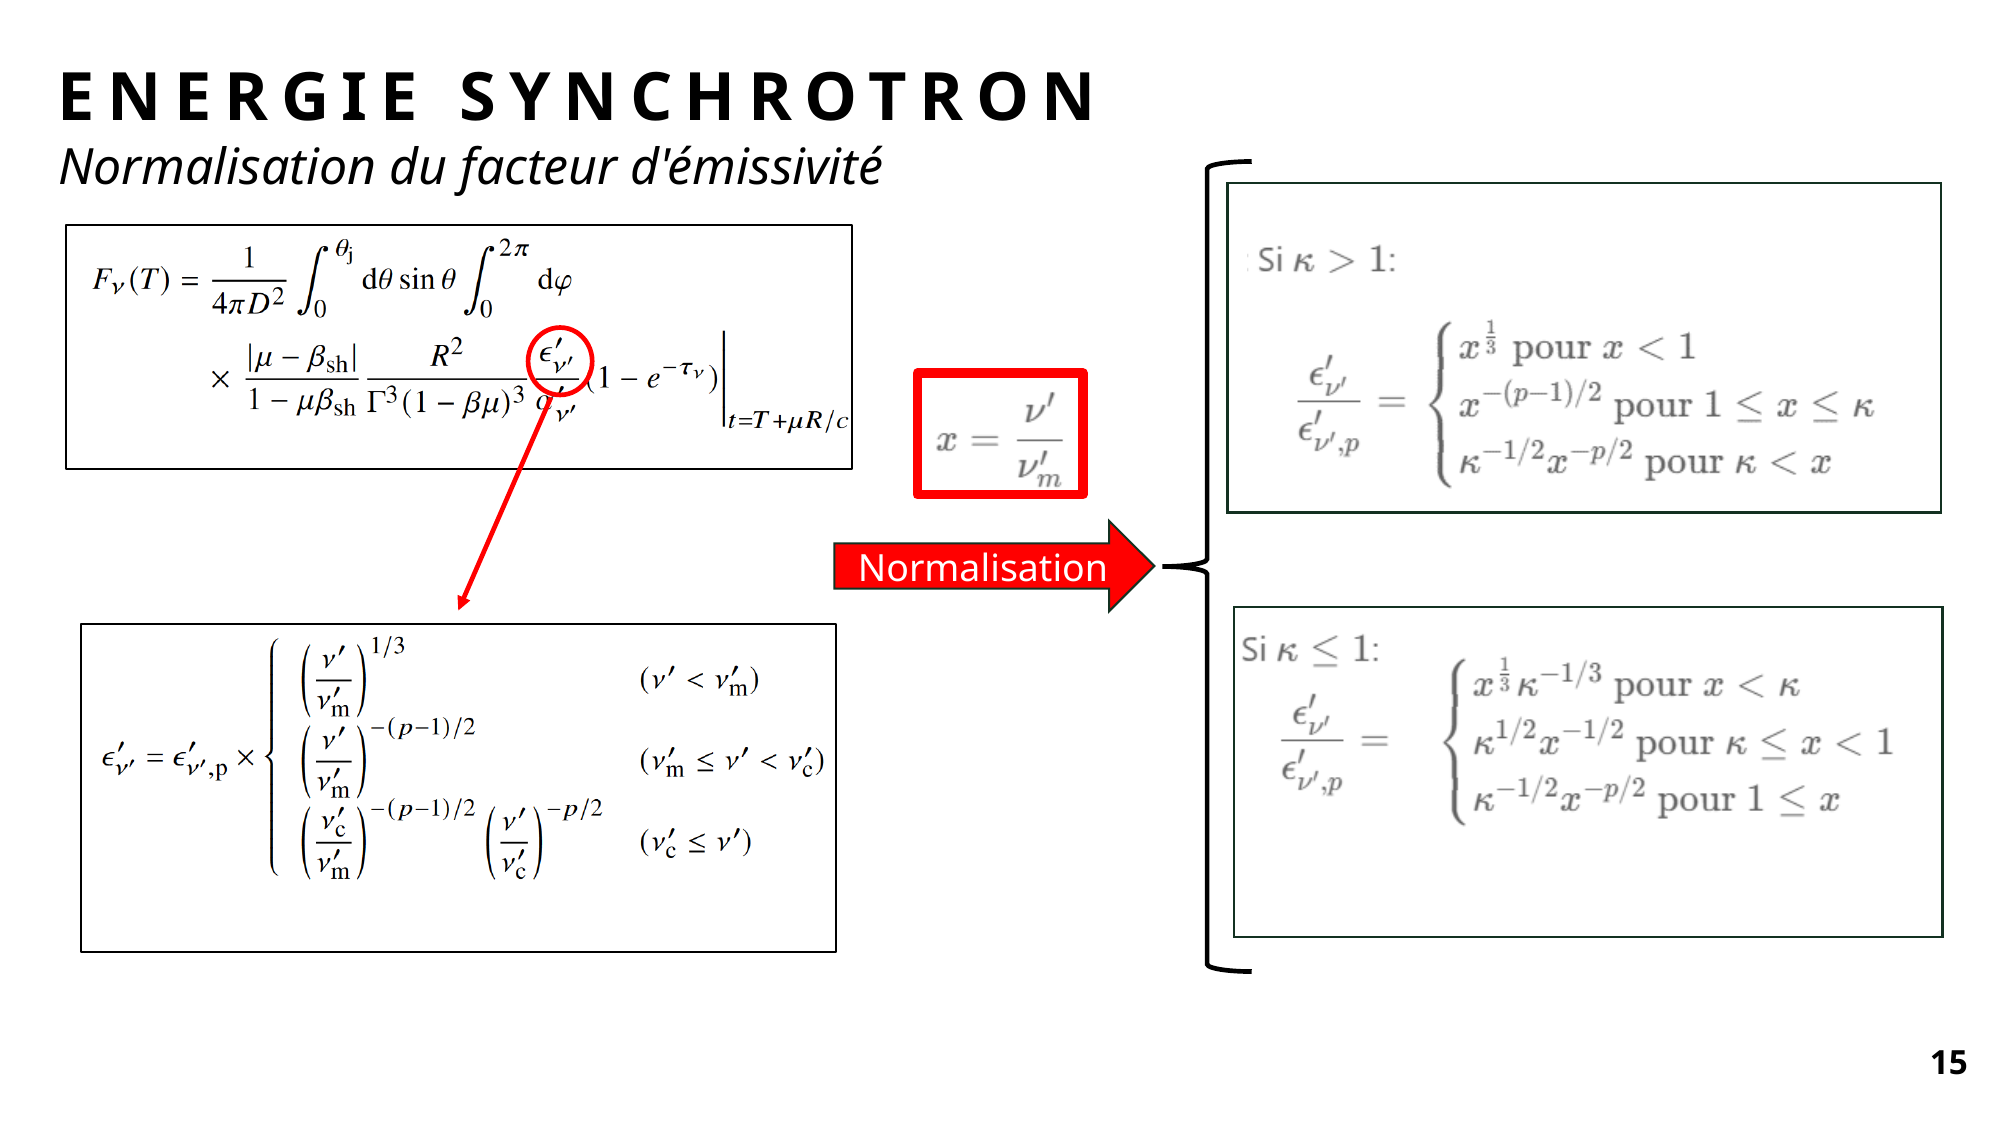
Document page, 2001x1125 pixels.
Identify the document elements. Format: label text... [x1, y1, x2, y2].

text_box <numéro> [1897, 1028, 2000, 1099]
picture [1235, 628, 1915, 844]
picture [81, 624, 836, 951]
picture [531, 330, 589, 392]
picture [1247, 237, 1415, 295]
picture [921, 377, 1079, 491]
title Energie synchrotron [42, 0, 1559, 142]
picture [1229, 628, 1233, 817]
text_box Normalisation du facteur d'émissivité [43, 126, 1255, 202]
picture [66, 226, 852, 469]
text_box Normalisation [834, 520, 1155, 612]
picture [1246, 309, 1886, 501]
